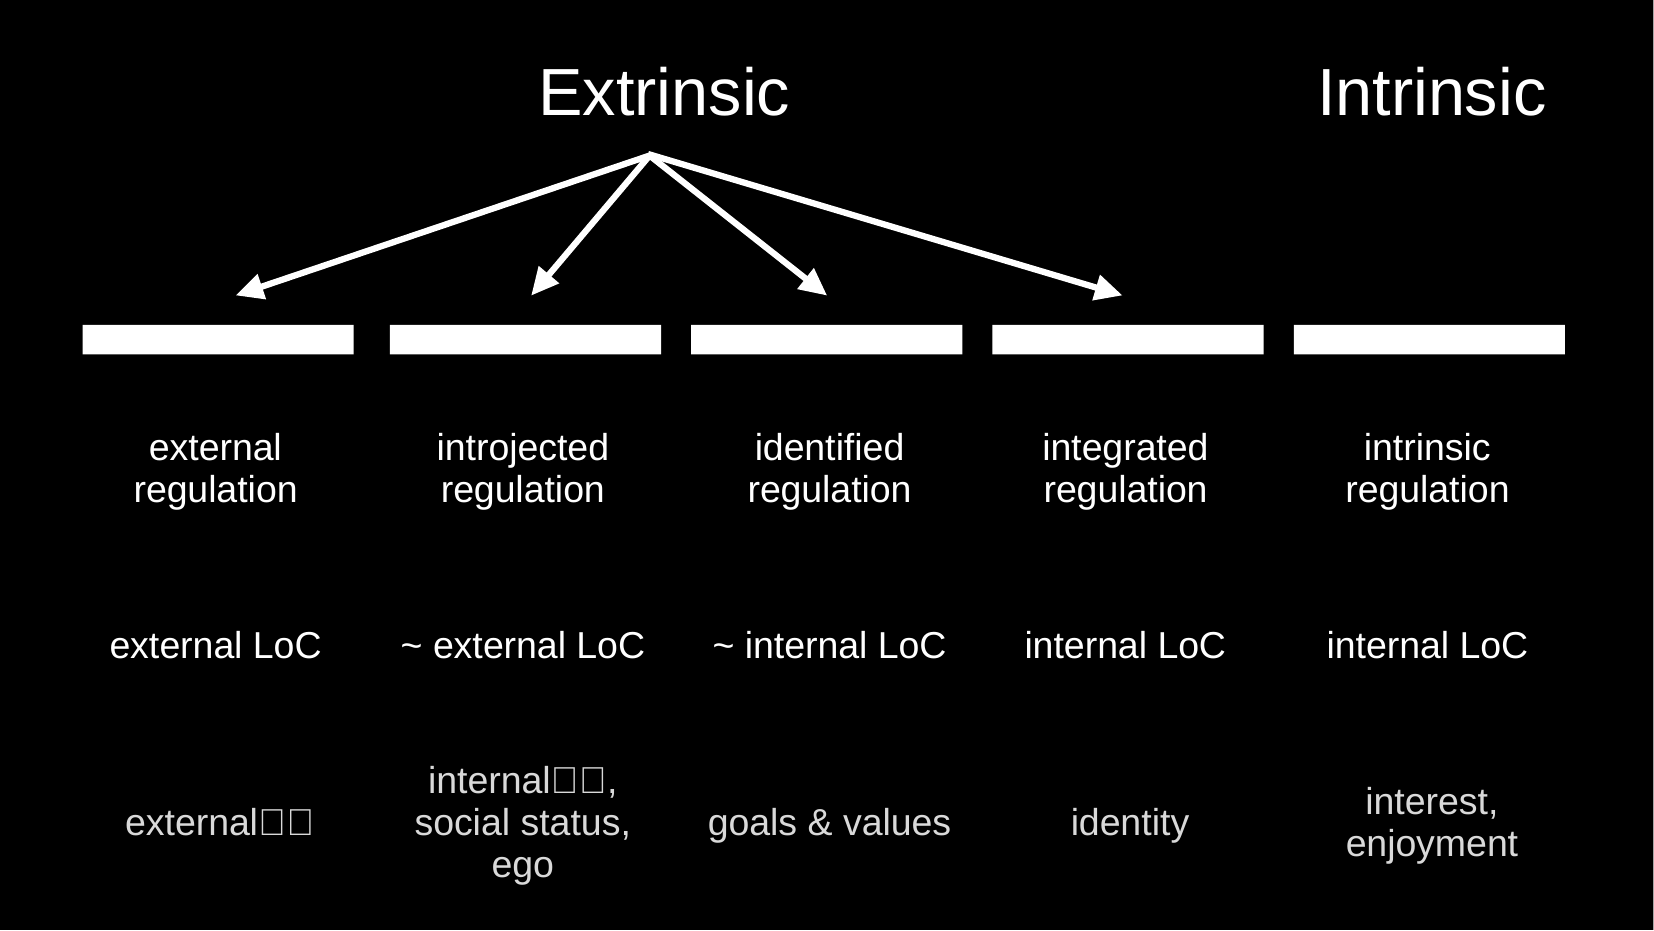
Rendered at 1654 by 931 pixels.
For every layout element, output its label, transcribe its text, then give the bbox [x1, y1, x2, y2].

list integrated regulation [992, 405, 1259, 532]
list introjected regulation [390, 405, 656, 532]
text_box [691, 324, 963, 355]
list goals & values [696, 759, 963, 886]
list ~ internal LoC [696, 582, 963, 709]
list interest, enjoyment [1299, 759, 1565, 886]
list Intrinsic [1299, 29, 1565, 156]
list internal🥕🏒, social status, ego [390, 759, 656, 886]
list identity [997, 759, 1263, 886]
text_box [389, 324, 662, 355]
text_box [82, 324, 354, 355]
list internal LoC [992, 582, 1259, 709]
list external🥕🏒 [87, 759, 353, 886]
list Extrinsic [531, 29, 798, 156]
list identified regulation [696, 405, 963, 532]
list external LoC [82, 582, 349, 709]
list internal LoC [1294, 582, 1561, 709]
text_box [992, 324, 1264, 355]
list intrinsic regulation [1294, 405, 1561, 532]
text_box [1293, 324, 1565, 355]
list ~ external LoC [390, 582, 656, 709]
list external regulation [82, 405, 349, 532]
